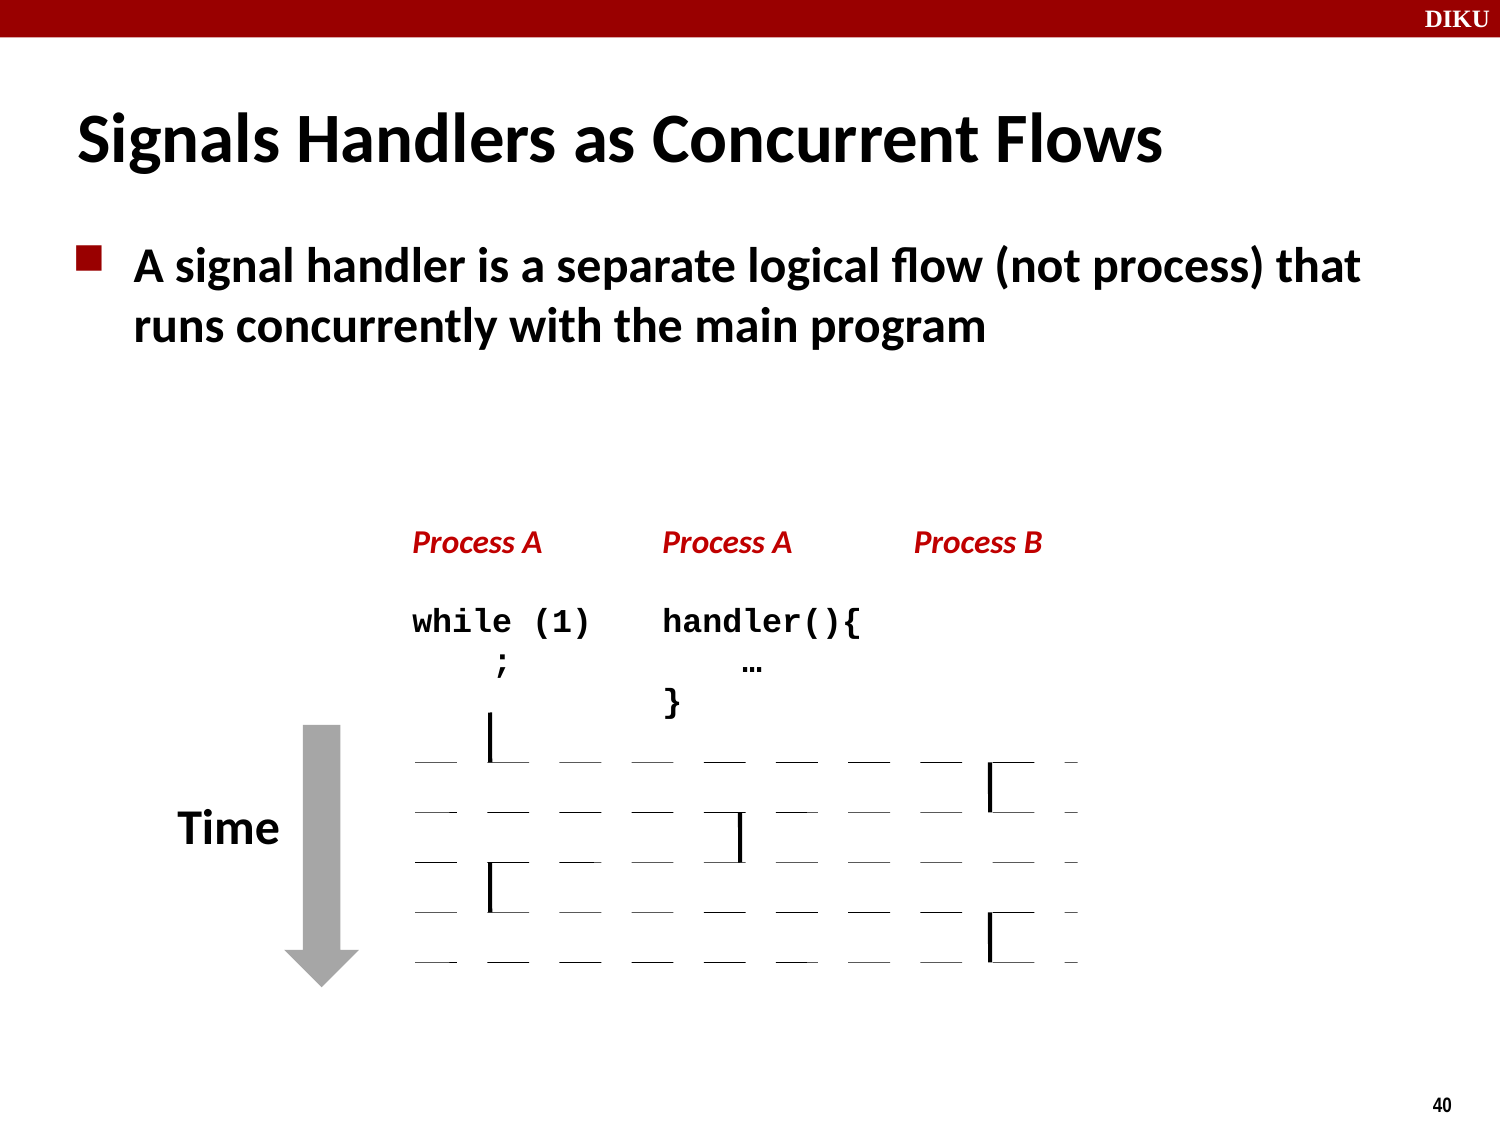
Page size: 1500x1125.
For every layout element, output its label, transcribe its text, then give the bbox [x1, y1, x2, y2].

text_box Time [162, 786, 297, 862]
text_box Process A handler(){ … } [647, 512, 878, 727]
text_box Process A while (1) ; [397, 512, 608, 687]
text_box Process B [898, 512, 1058, 568]
text_box A signal handler is a separate logical flow (not process) that runs concurrently with the main program [62, 224, 1426, 438]
text_box [284, 724, 359, 988]
text_box Signals Handlers as Concurrent Flows [62, 71, 1308, 197]
